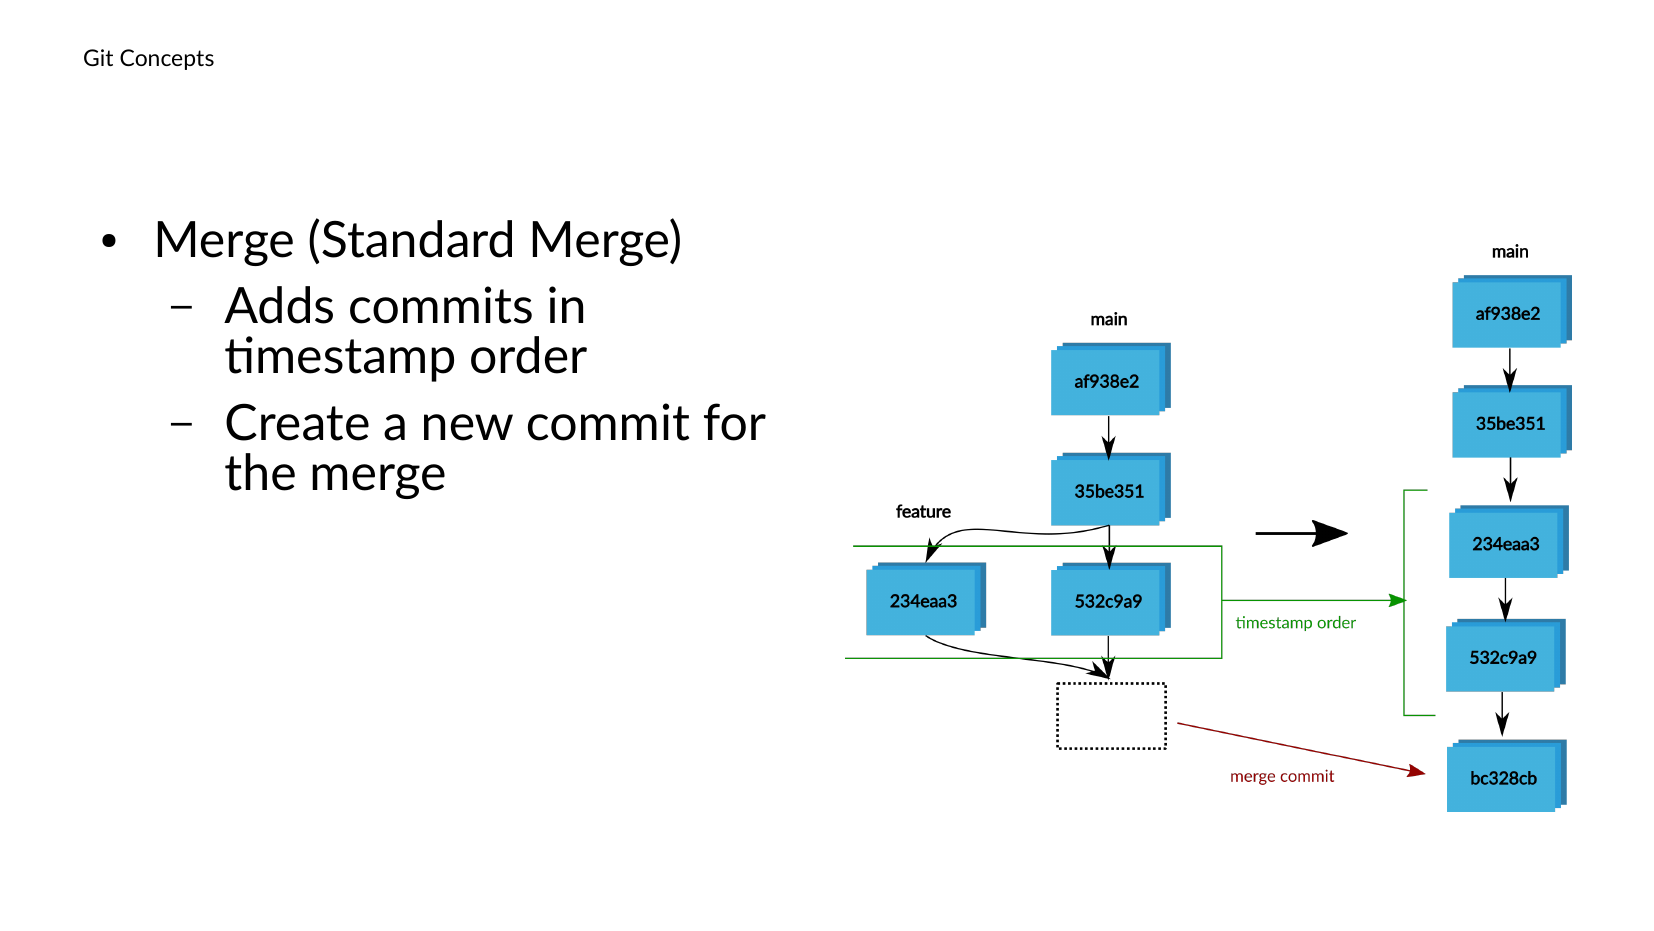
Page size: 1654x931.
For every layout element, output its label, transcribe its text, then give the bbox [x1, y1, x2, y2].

title Git Concepts [83, 0, 1571, 119]
picture [845, 216, 1572, 839]
list Merge (Standard Merge) Adds commits in timestamp order Create a new commit for the merge [82, 217, 809, 839]
